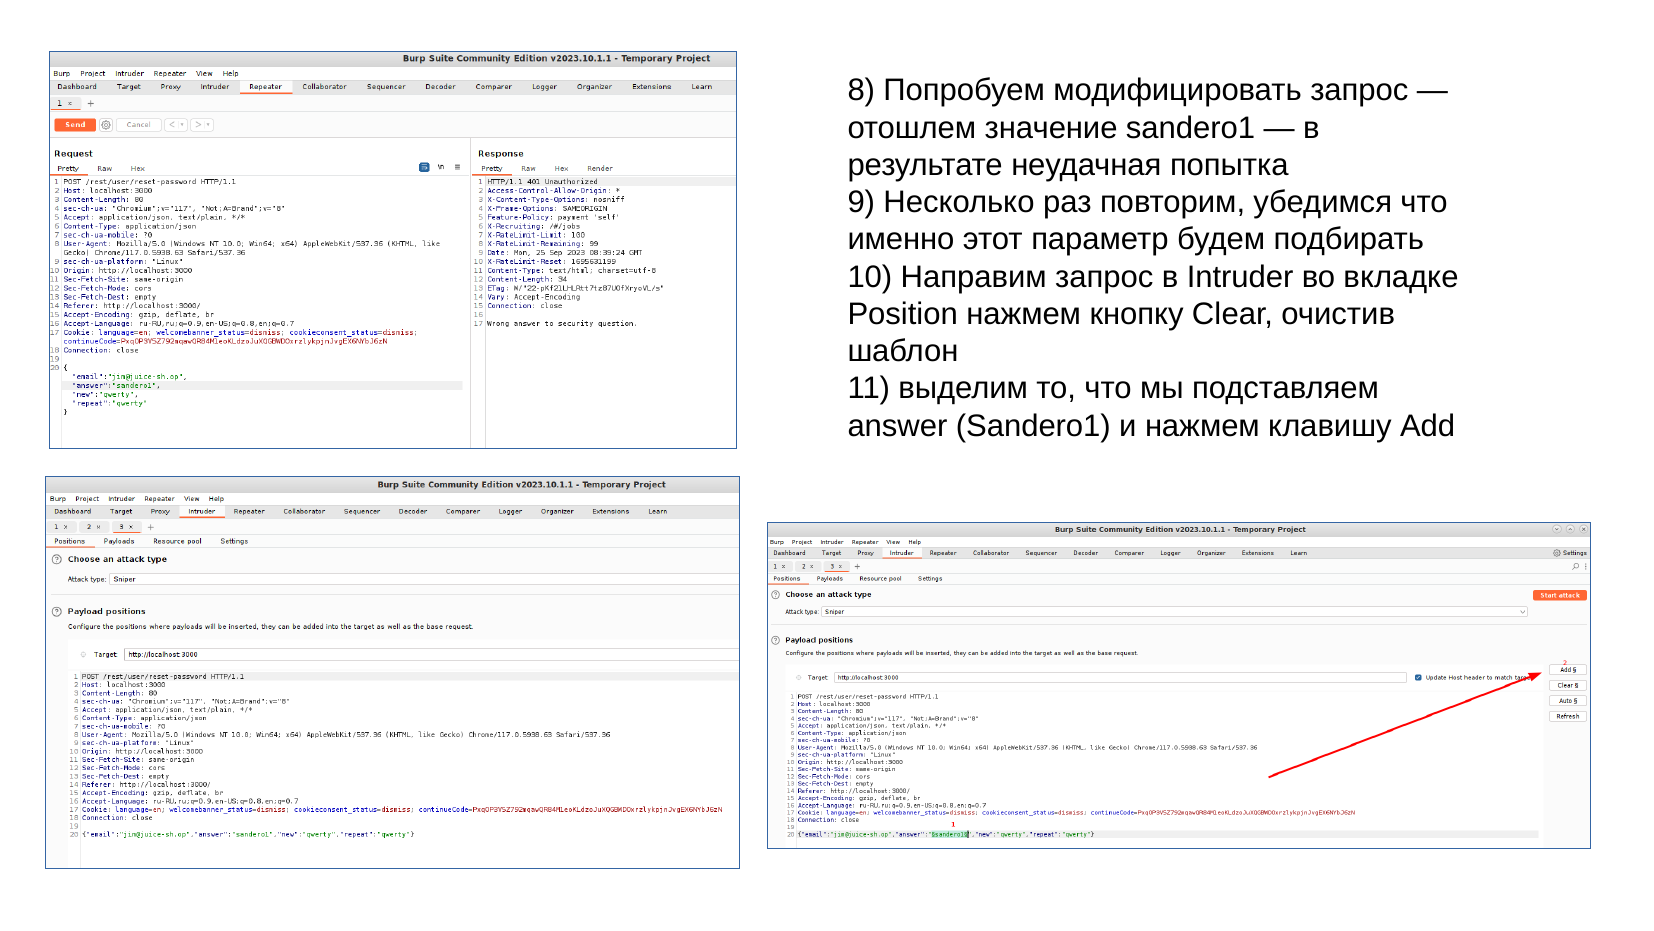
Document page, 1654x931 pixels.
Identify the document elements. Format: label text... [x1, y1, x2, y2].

picture [45, 476, 740, 869]
picture [49, 51, 737, 449]
picture [767, 522, 1591, 849]
text_box 8) Попробуем модифицировать запрос — отошлем значение sandero1 — в результате неудачная попытка 9) Несколько раз повторим, убедимся что именно этот параметр будем подбирать 10) Направим запрос в Intruder во вкладке Position нажмем кнопку Clear, очистив шаблон 11) выделим то, что мы подставляем answer (Sandero1) и нажмем клавишу Add [832, 62, 1496, 488]
